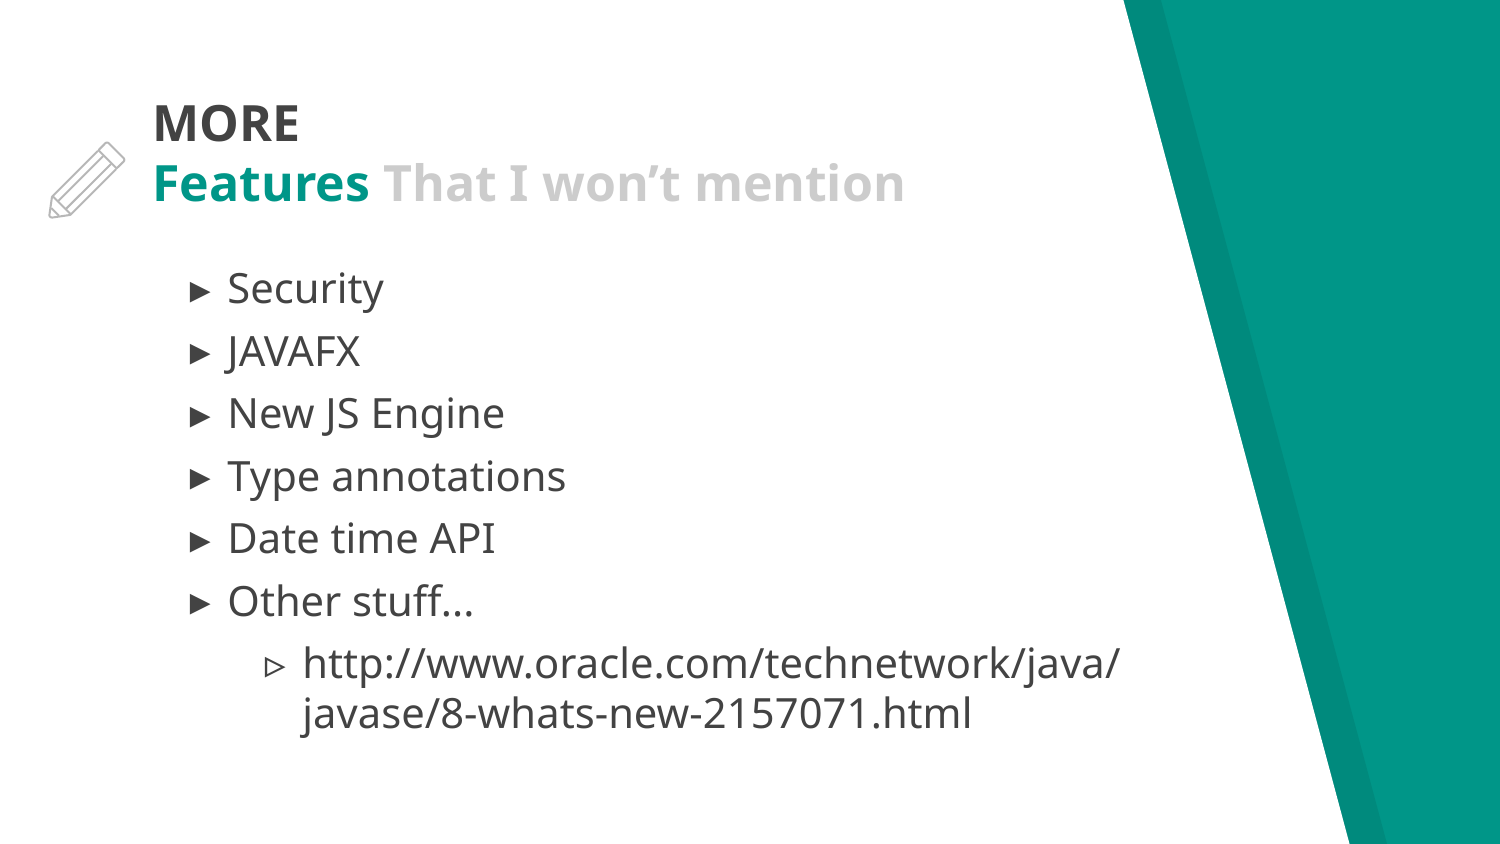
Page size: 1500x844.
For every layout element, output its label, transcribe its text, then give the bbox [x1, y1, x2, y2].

list Security JAVAFX New JS Engine Type annotations Date time API Other stuff... http://www.oracle.com/technetwork/java/javase/8-whats-new-2157071.html [137, 246, 1217, 617]
title MORE Features That I won’t mention [137, 146, 1011, 227]
